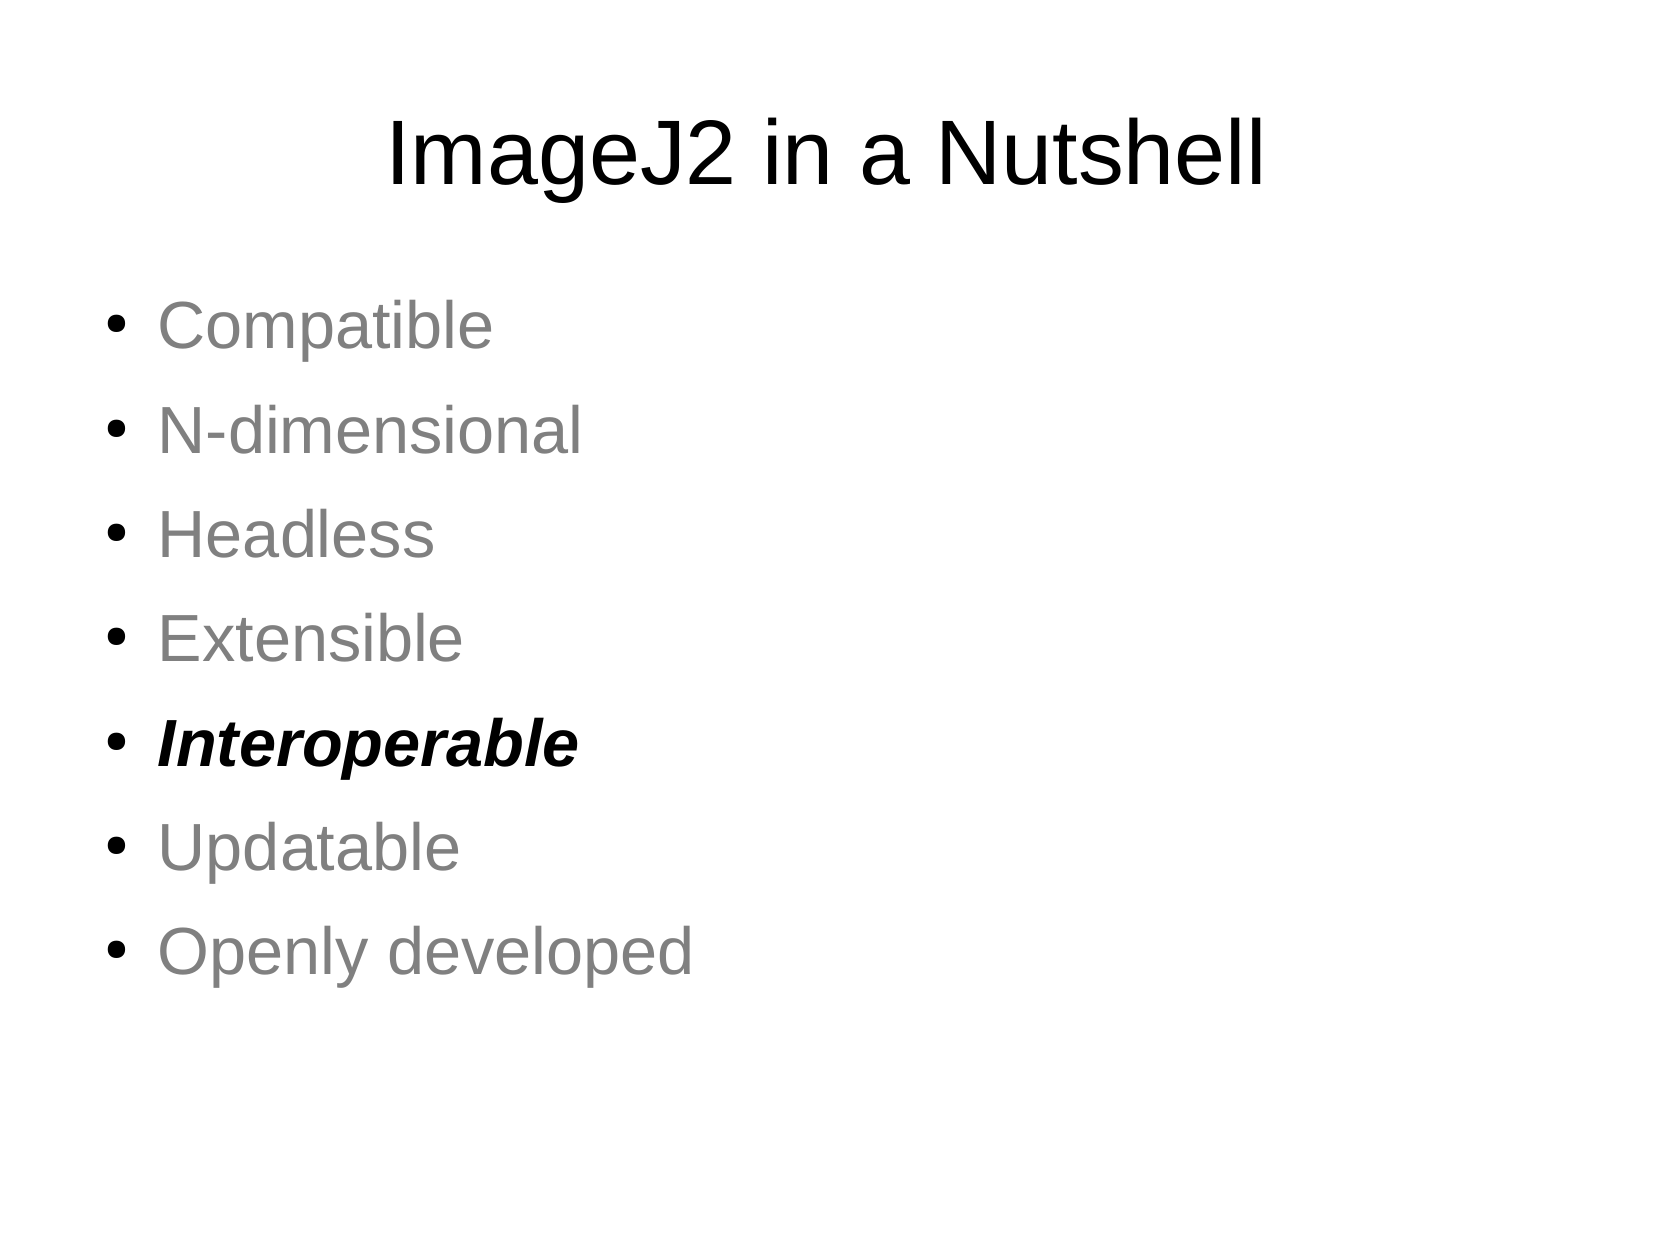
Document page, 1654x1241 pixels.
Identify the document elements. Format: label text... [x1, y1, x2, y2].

list Compatible N-dimensional Headless Extensible Interoperable Updatable Openly developed [86, 288, 1576, 1108]
title ImageJ2 in a Nutshell [82, 49, 1571, 257]
